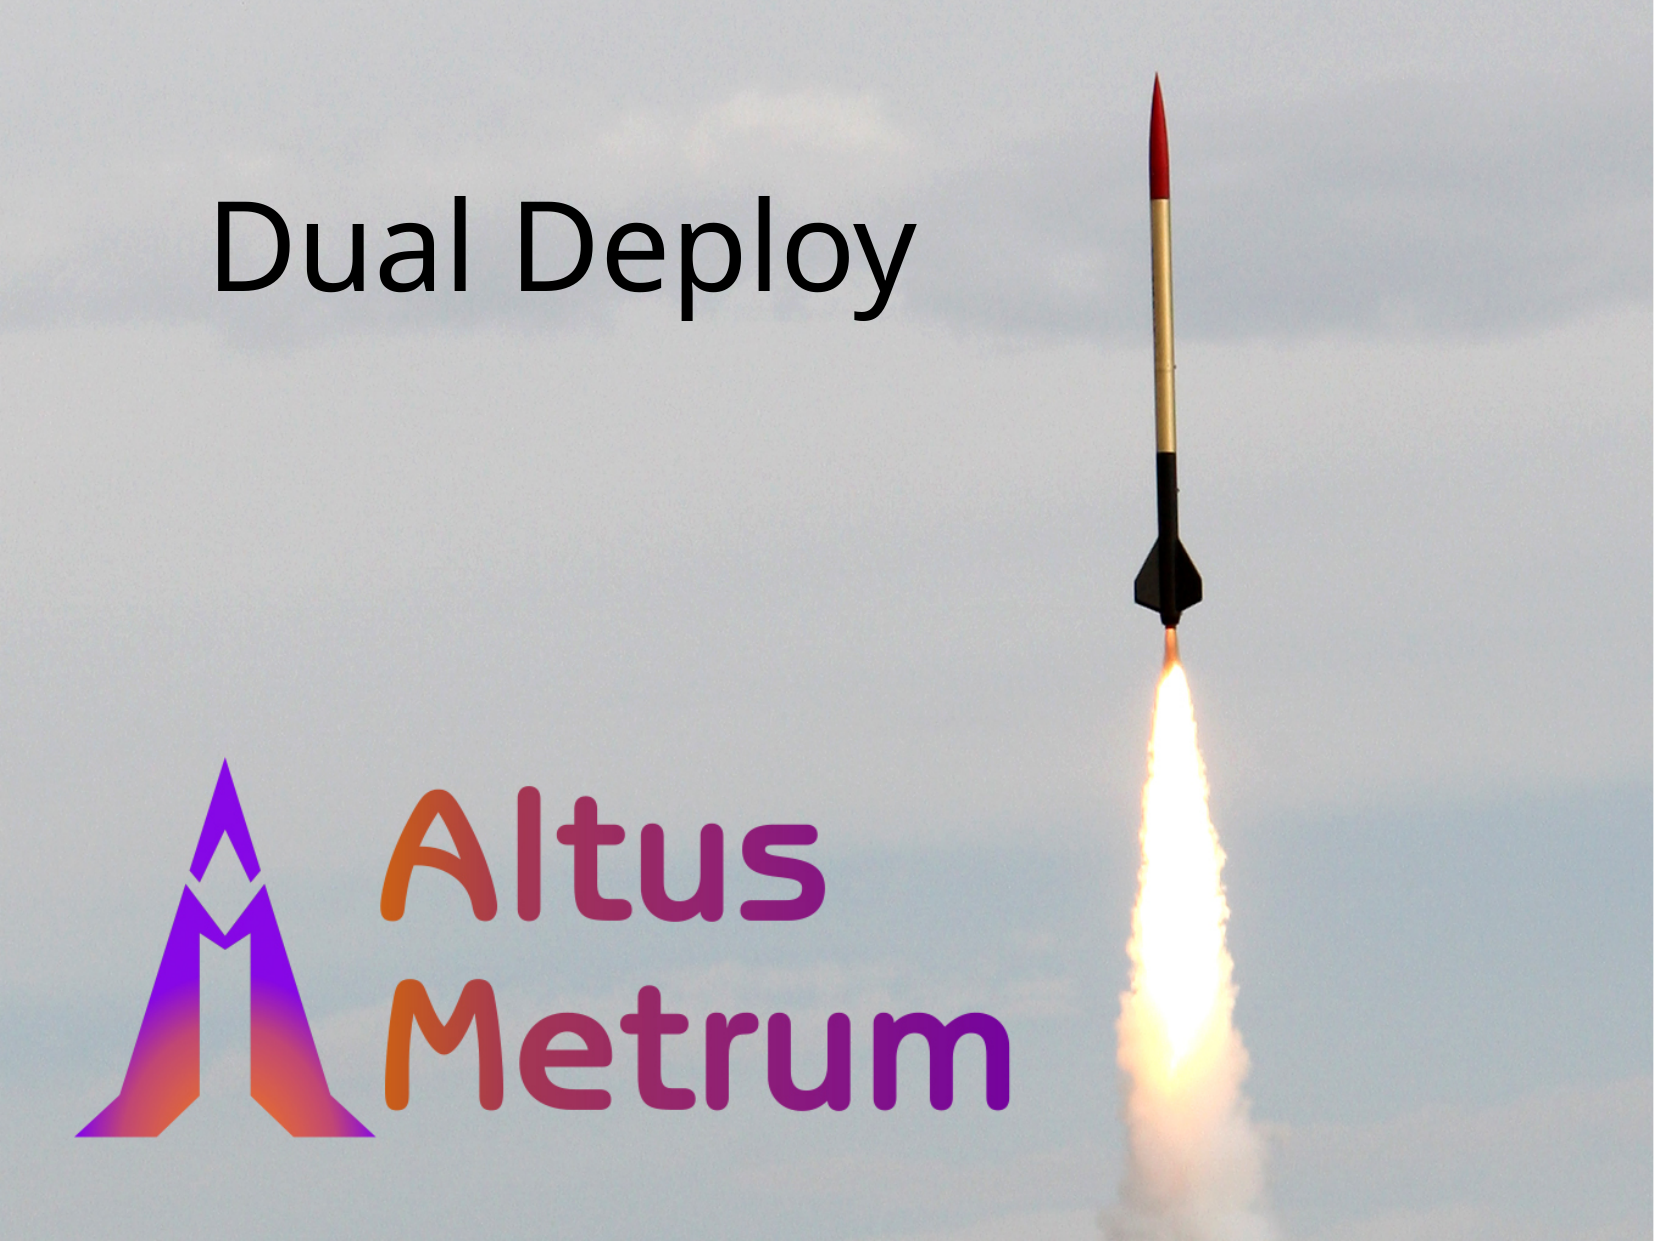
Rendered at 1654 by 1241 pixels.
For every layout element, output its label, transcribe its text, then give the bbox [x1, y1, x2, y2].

picture [0, 0, 1654, 1241]
text_box Dual Deploy [74, 150, 1051, 311]
